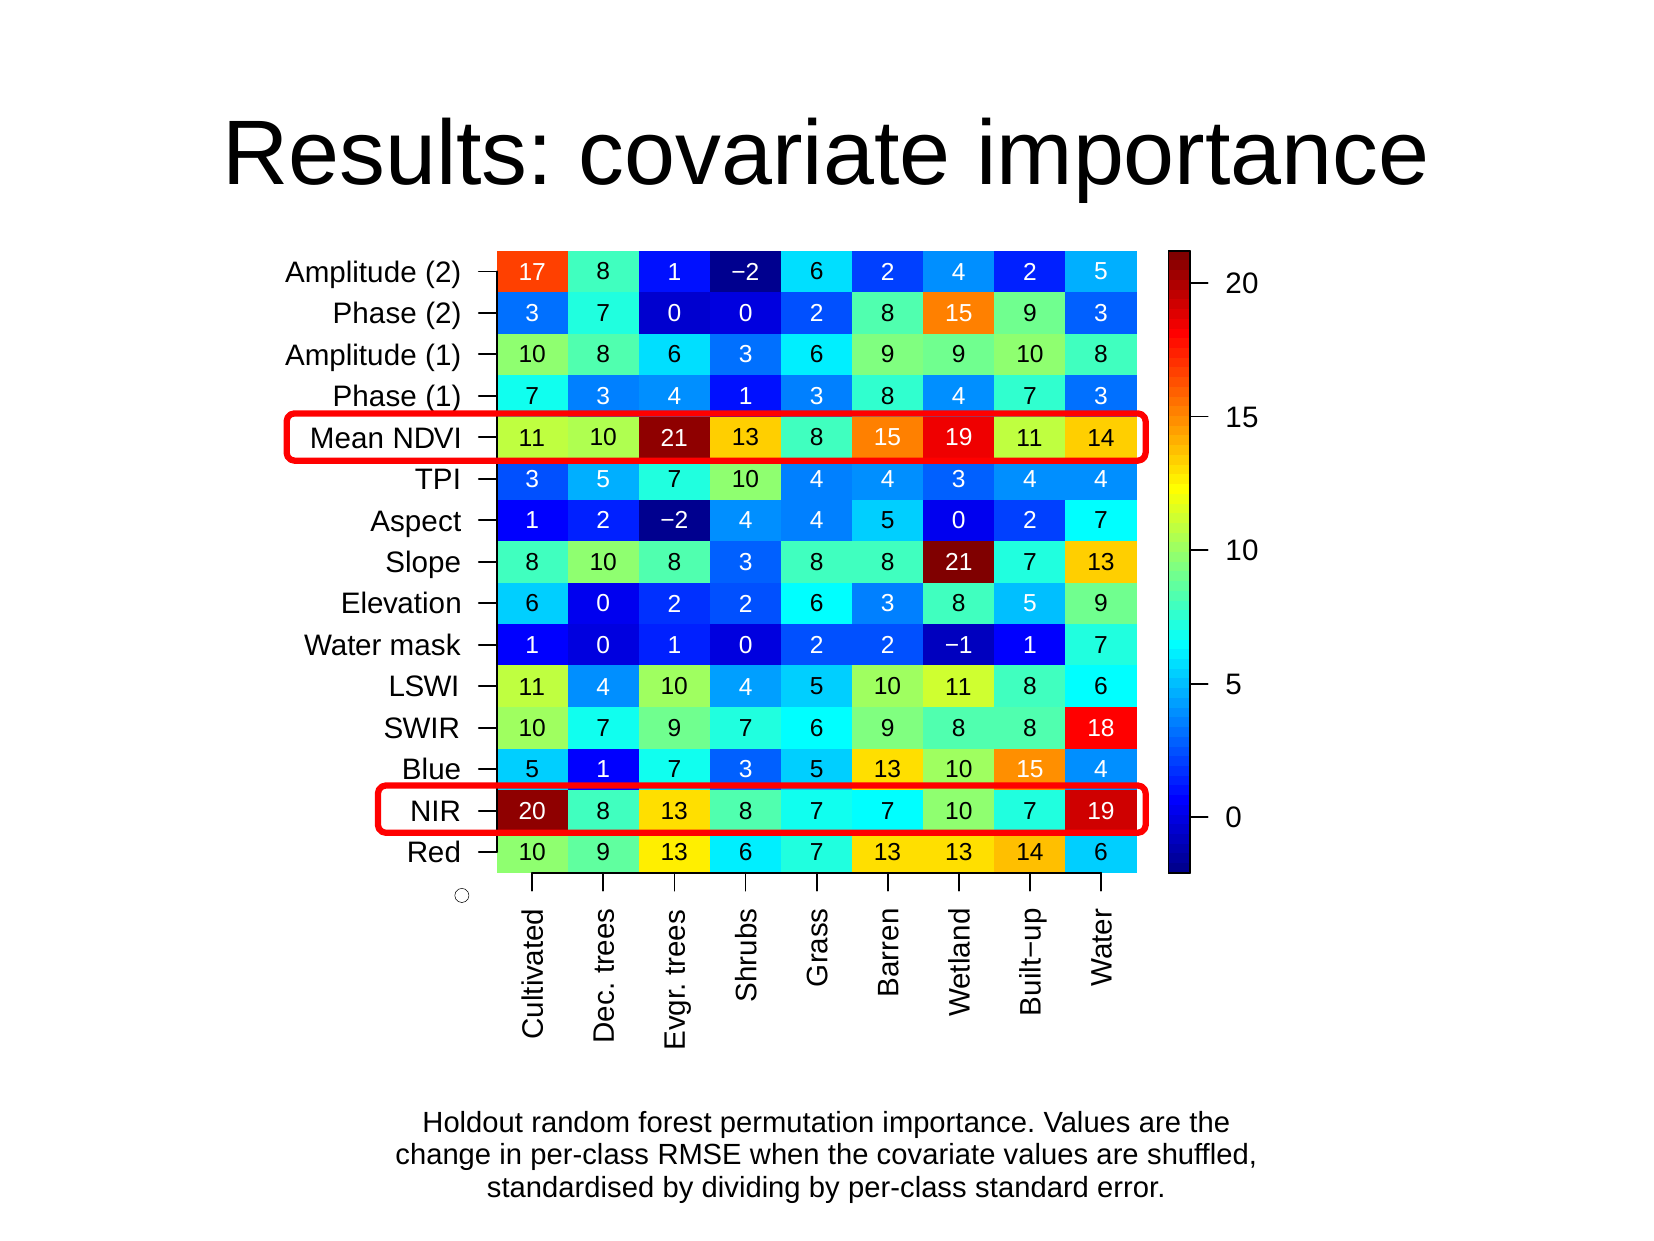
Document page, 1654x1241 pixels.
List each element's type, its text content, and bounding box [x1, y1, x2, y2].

picture [284, 257, 1259, 1052]
text_box Holdout random forest permutation importance. Values are the change in per-class RMSE when the covariate values are shuffled, standardised by dividing by per-class standard error. [366, 1098, 1288, 1212]
picture [290, 417, 1142, 457]
title Results: covariate importance [82, 49, 1571, 257]
